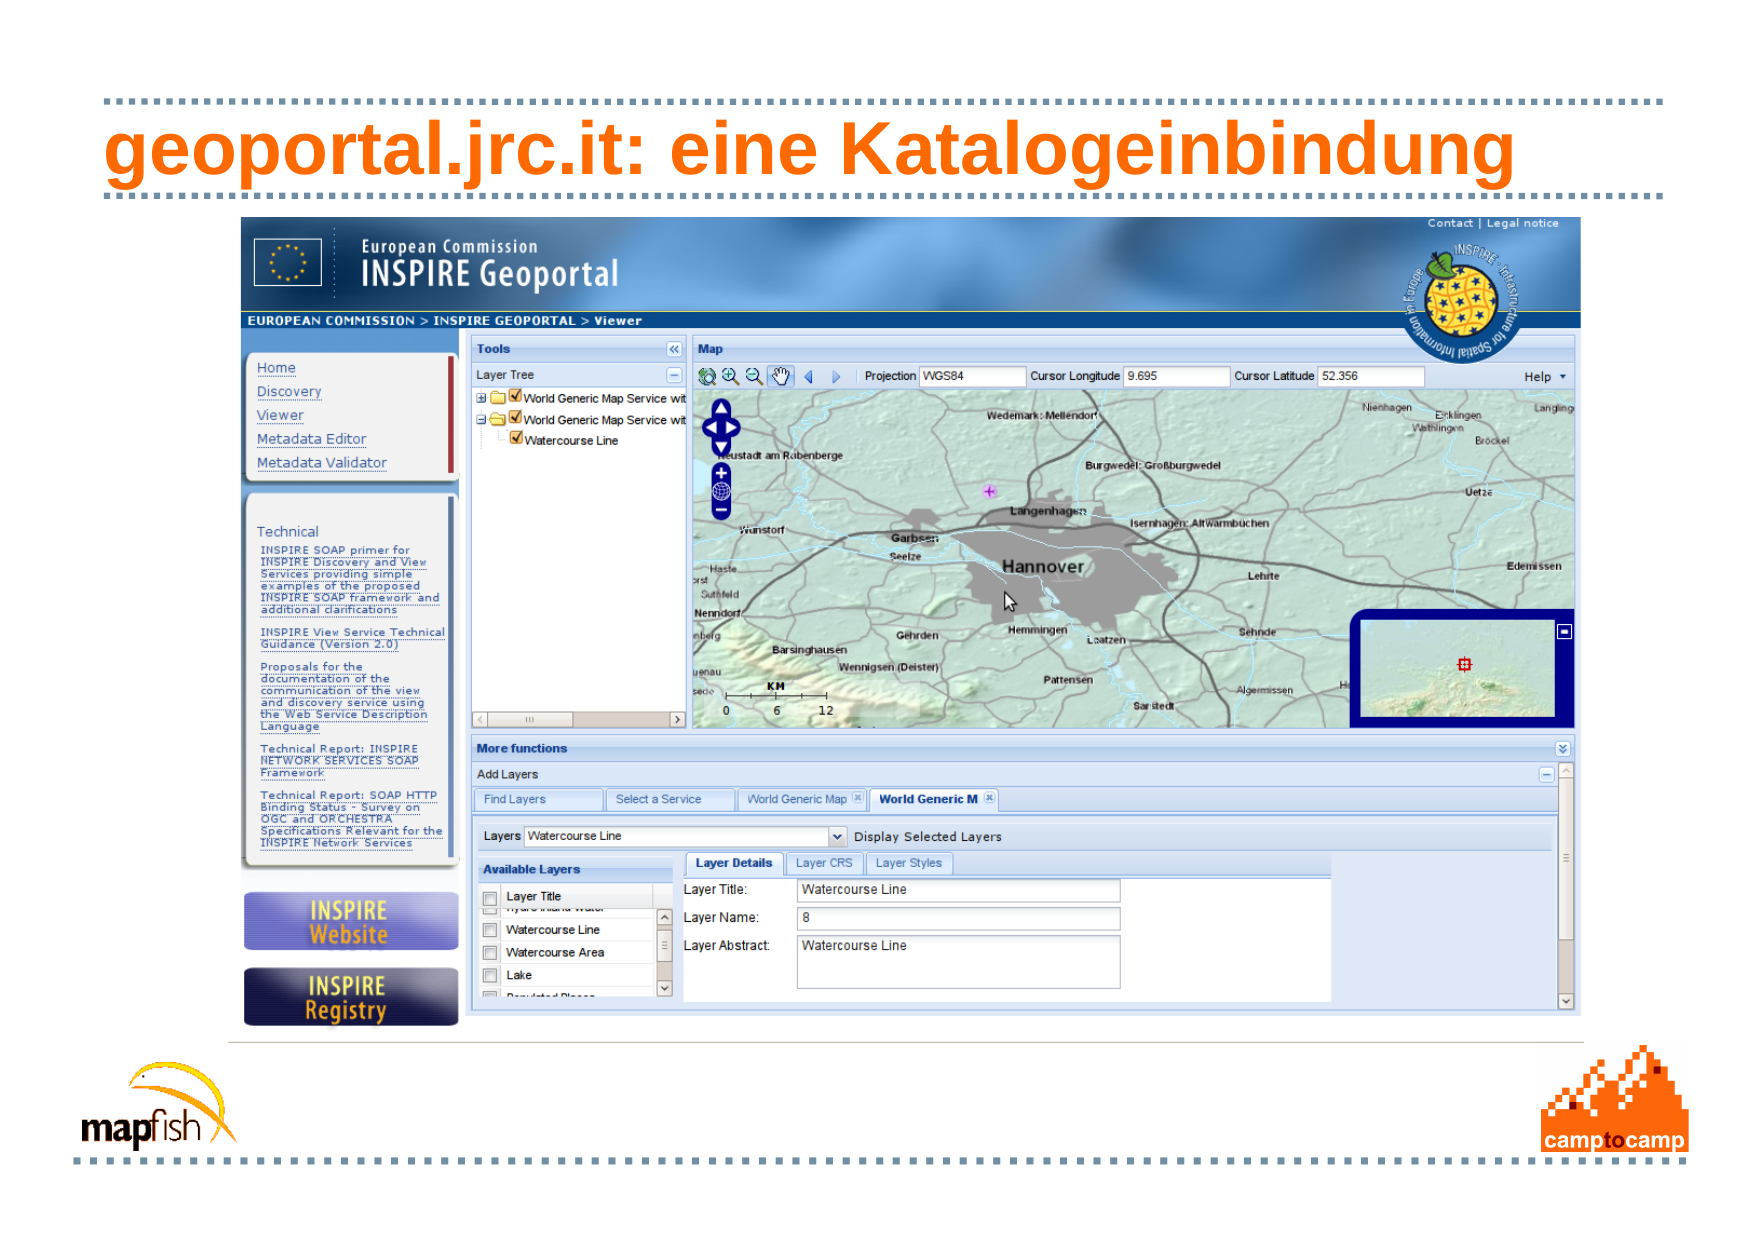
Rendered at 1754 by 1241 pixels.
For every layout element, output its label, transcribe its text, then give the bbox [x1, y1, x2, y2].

title geoportal.jrc.it: eine Katalogeinbindung [103, 104, 1660, 193]
picture [1541, 1045, 1689, 1152]
picture [82, 1062, 237, 1151]
picture [228, 217, 1584, 1043]
